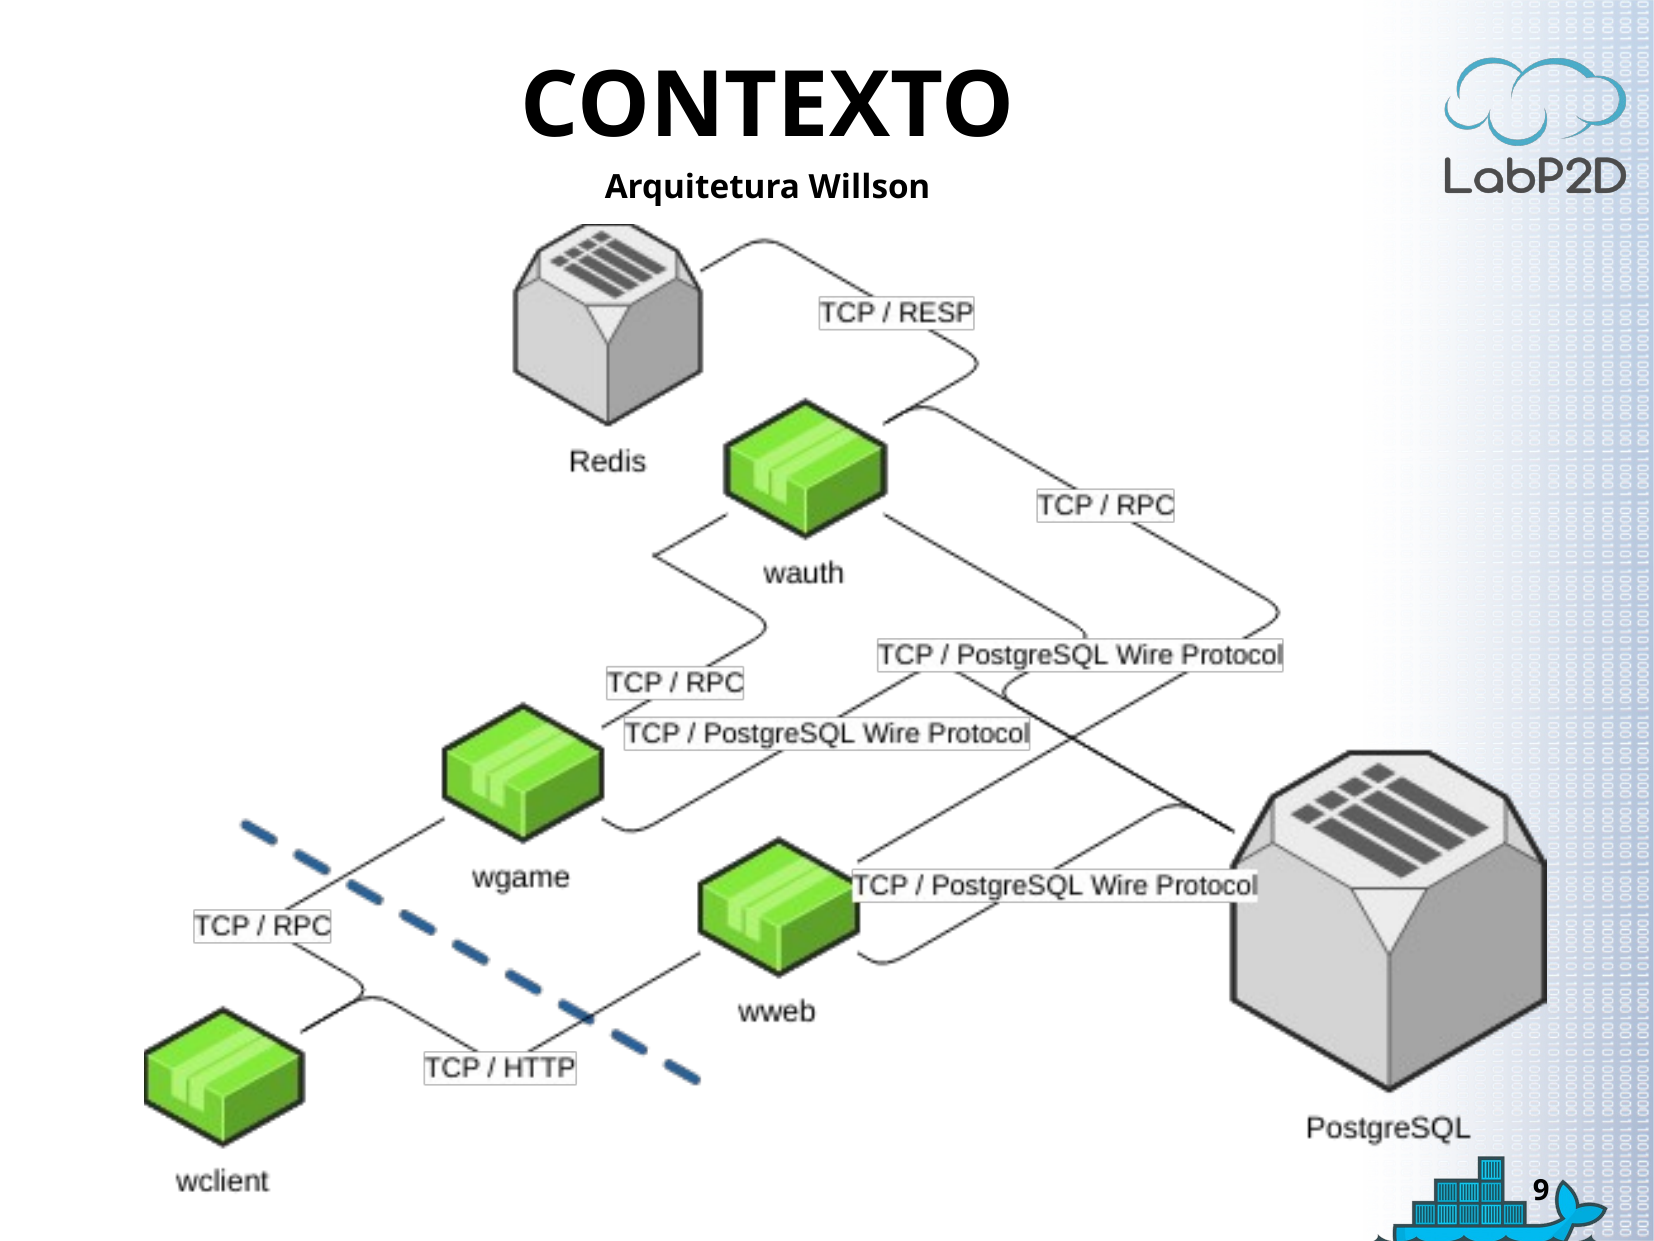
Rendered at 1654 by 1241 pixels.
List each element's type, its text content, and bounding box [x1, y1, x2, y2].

title CONTEXTO Arquitetura Willson [82, 19, 1453, 227]
picture [1455, 1237, 1472, 1241]
picture [1498, 1236, 1515, 1241]
picture [144, 1, 1654, 1241]
